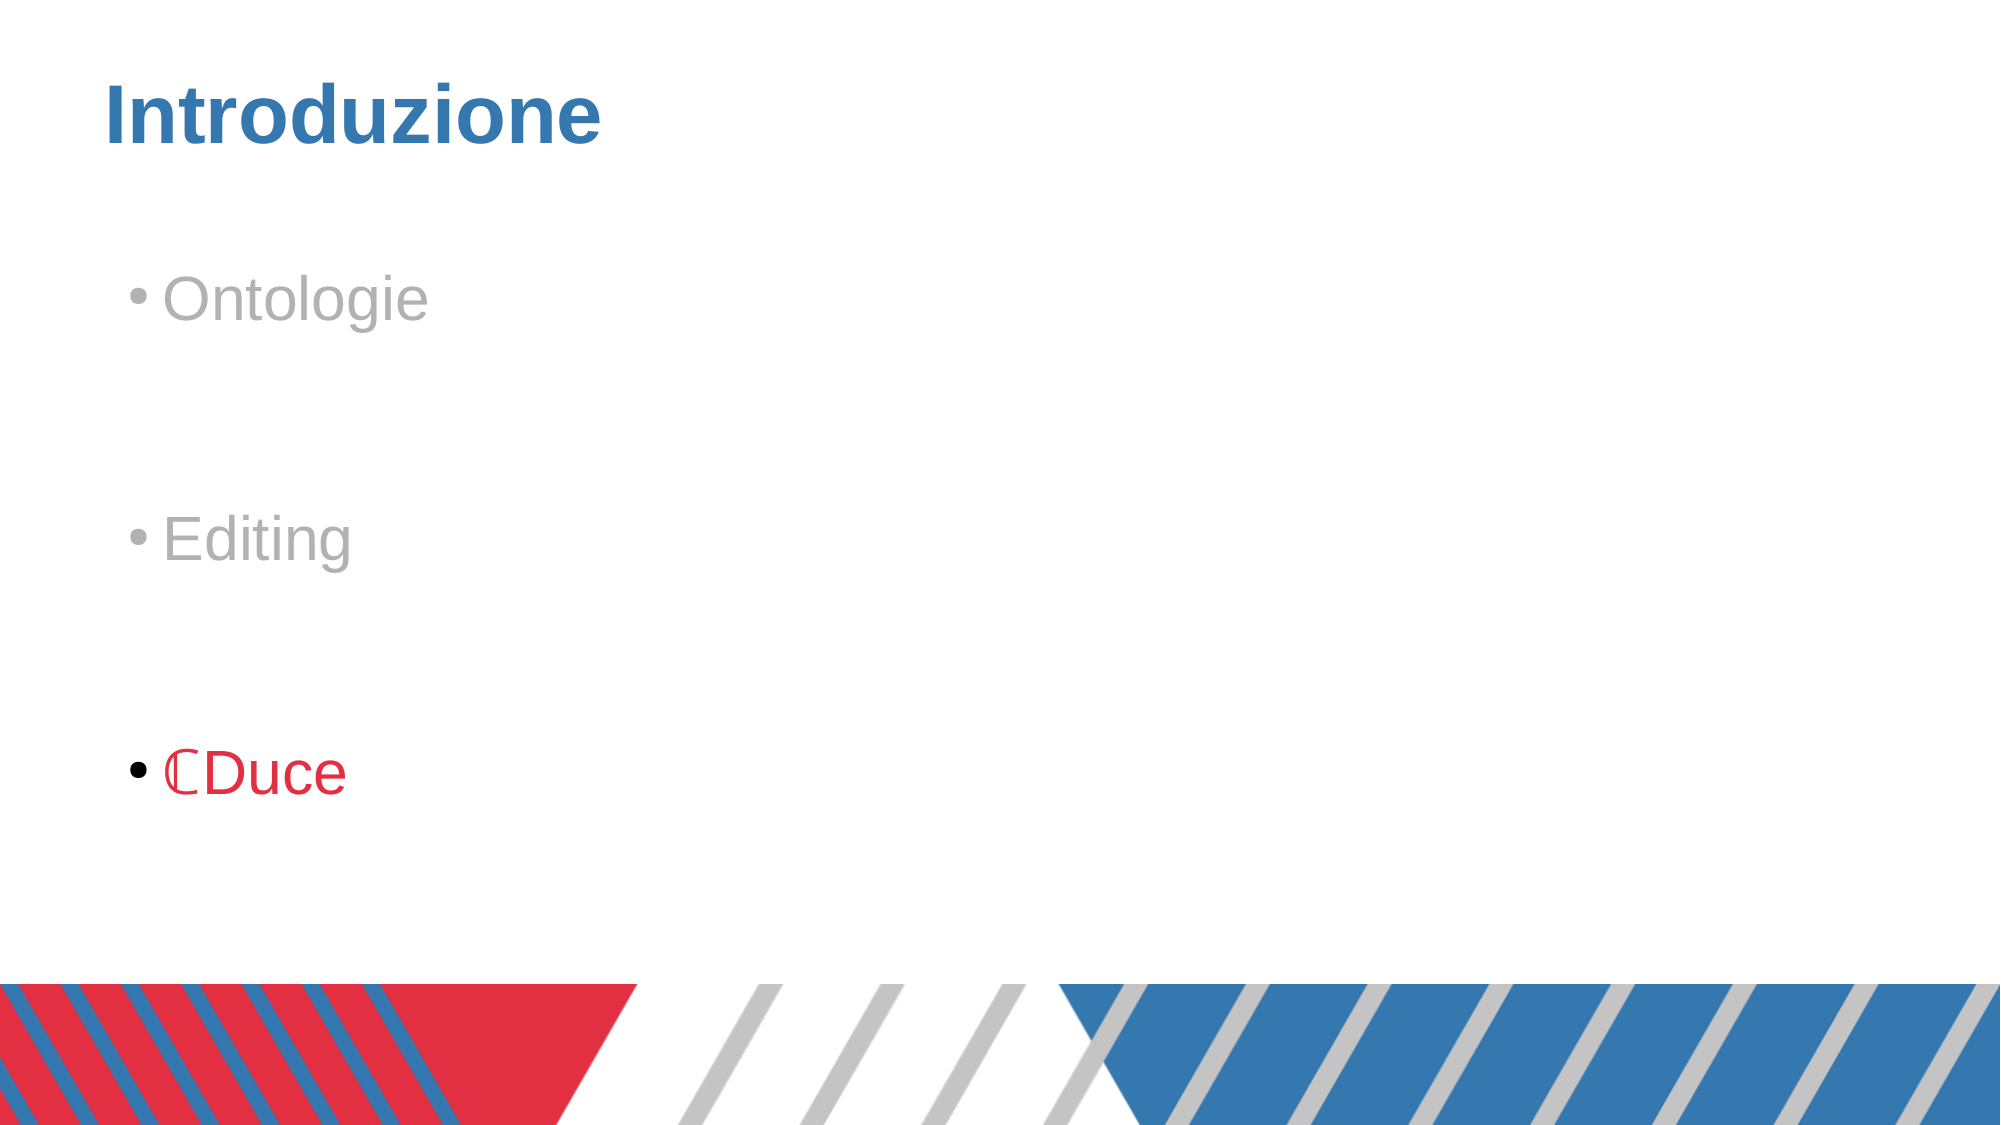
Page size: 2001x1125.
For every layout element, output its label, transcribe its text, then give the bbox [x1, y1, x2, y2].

title Introduzione [89, 64, 1828, 171]
picture [0, 984, 2000, 1125]
text_box Ontologie Editing ℂDuce [112, 262, 1801, 976]
